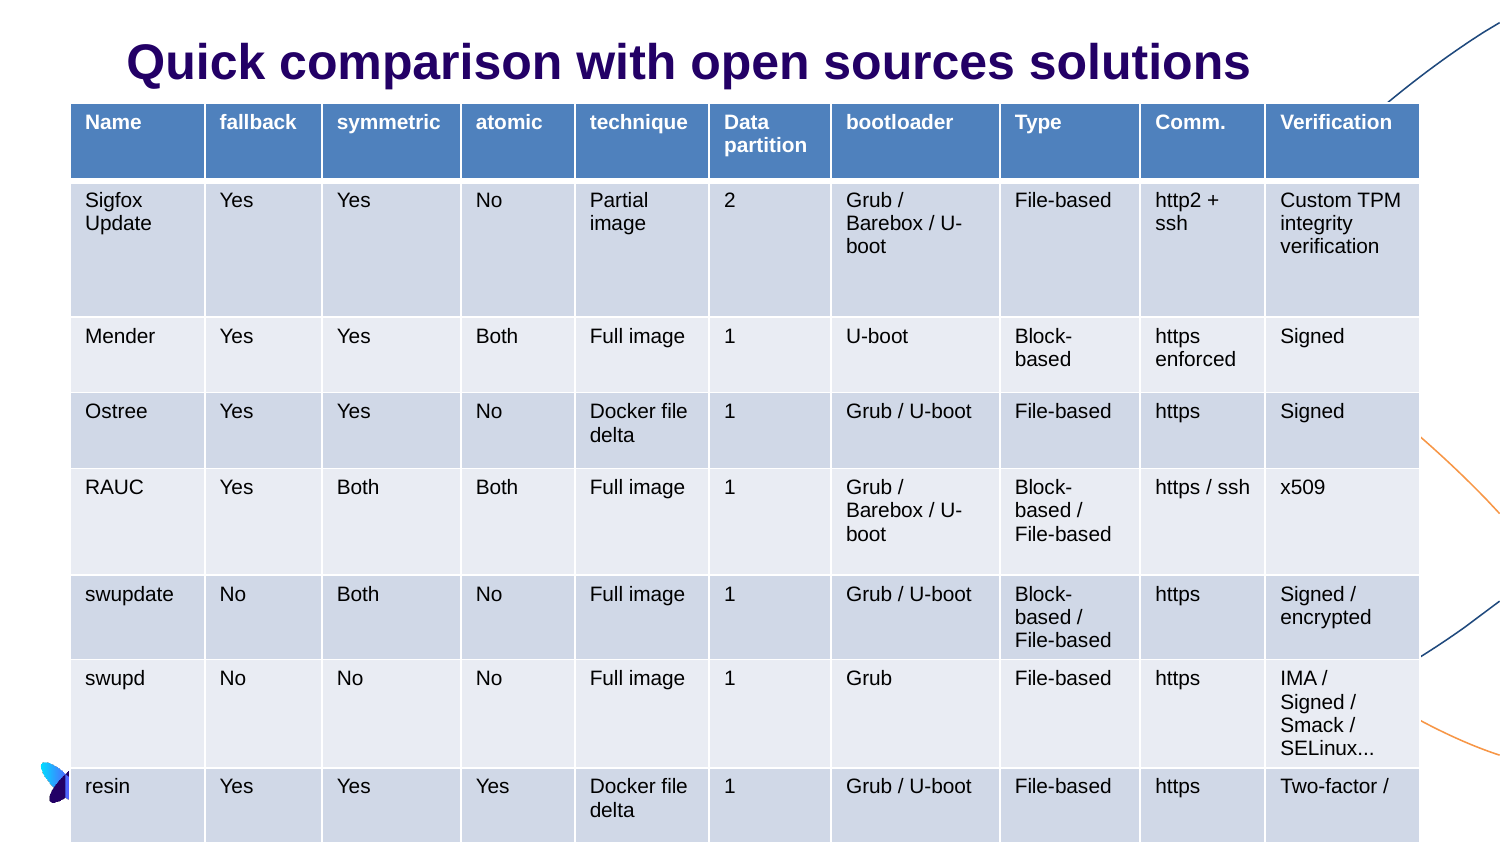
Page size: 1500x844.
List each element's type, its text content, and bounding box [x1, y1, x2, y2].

table_cell Full image [576, 469, 708, 574]
table_cell Full image [576, 660, 708, 767]
table_cell Both [323, 469, 460, 574]
table_header symmetric [323, 104, 460, 178]
table_cell Block-based / File-based [1001, 469, 1139, 574]
table_header technique [576, 104, 708, 178]
table_cell No [323, 660, 460, 767]
table_cell Yes [323, 393, 460, 468]
table_cell Yes [323, 318, 460, 392]
table_cell IMA / Signed / Smack / SELinux... [1266, 660, 1419, 767]
table_header Name [71, 104, 204, 178]
table_cell Ostree [71, 393, 204, 468]
table_cell resin [71, 769, 204, 842]
table_cell 1 [710, 318, 830, 392]
table_cell No [462, 660, 574, 767]
text_box Quick comparison with open sources solutions [126, 29, 1363, 84]
table_cell Docker file delta [576, 769, 708, 842]
table_cell File-based [1001, 660, 1139, 767]
table_cell Full image [576, 576, 708, 659]
table_cell Yes [206, 393, 321, 468]
table_cell No [462, 393, 574, 468]
table_cell Grub / Barebox / U-boot [832, 469, 999, 574]
table_cell Full image [576, 318, 708, 392]
table_cell Sigfox Update [71, 184, 204, 316]
table_cell https enforced [1141, 318, 1264, 392]
table_cell Yes [206, 184, 321, 316]
table_cell Yes [206, 769, 321, 842]
table_cell RAUC [71, 469, 204, 574]
table_cell Grub / U-boot [832, 769, 999, 842]
table_cell Signed [1266, 318, 1419, 392]
table_cell No [206, 660, 321, 767]
table_cell Signed [1266, 393, 1419, 468]
table_cell No [462, 184, 574, 316]
table_cell x509 [1266, 469, 1419, 574]
table_header Data partition [710, 104, 830, 178]
table_header atomic [462, 104, 574, 178]
table_cell swupd [71, 660, 204, 767]
table_cell U-boot [832, 318, 999, 392]
table_cell 1 [710, 660, 830, 767]
table_cell https [1141, 393, 1264, 468]
table_cell Grub / U-boot [832, 576, 999, 659]
table_cell Yes [323, 769, 460, 842]
table_cell Yes [206, 469, 321, 574]
table_header fallback [206, 104, 321, 178]
table_cell Docker file delta [576, 393, 708, 468]
table_header bootloader [832, 104, 999, 178]
table_cell Grub [832, 660, 999, 767]
table_cell No [462, 576, 574, 659]
table_cell 2 [710, 184, 830, 316]
table_cell Custom TPM integrity verification [1266, 184, 1419, 316]
table_cell swupdate [71, 576, 204, 659]
table_cell https / ssh [1141, 469, 1264, 574]
table_cell File-based [1001, 769, 1139, 842]
table_cell Signed / encrypted [1266, 576, 1419, 659]
table_cell Grub / Barebox / U-boot [832, 184, 999, 316]
table_cell https [1141, 660, 1264, 767]
table_cell Both [462, 318, 574, 392]
table_cell No [206, 576, 321, 659]
table_cell Partial image [576, 184, 708, 316]
table_cell Yes [323, 184, 460, 316]
table_cell Grub / U-boot [832, 393, 999, 468]
table_cell http2 + ssh [1141, 184, 1264, 316]
table_header Verification [1266, 104, 1419, 178]
table_cell File-based [1001, 393, 1139, 468]
table_cell Both [462, 469, 574, 574]
table_cell Block-based / File-based [1001, 576, 1139, 659]
table_cell File-based [1001, 184, 1139, 316]
table_header Type [1001, 104, 1139, 178]
table_cell Block-based [1001, 318, 1139, 392]
table_cell 1 [710, 393, 830, 468]
table_cell Yes [206, 318, 321, 392]
table_cell Yes [462, 769, 574, 842]
table_cell 1 [710, 769, 830, 842]
table_cell Two-factor / [1266, 769, 1419, 842]
table_header Comm. [1141, 104, 1264, 178]
table_cell 1 [710, 469, 830, 574]
table_cell 1 [710, 576, 830, 659]
table_cell https [1141, 769, 1264, 842]
table_cell https [1141, 576, 1264, 659]
table_cell Both [323, 576, 460, 659]
table_cell Mender [71, 318, 204, 392]
picture [36, 760, 69, 804]
